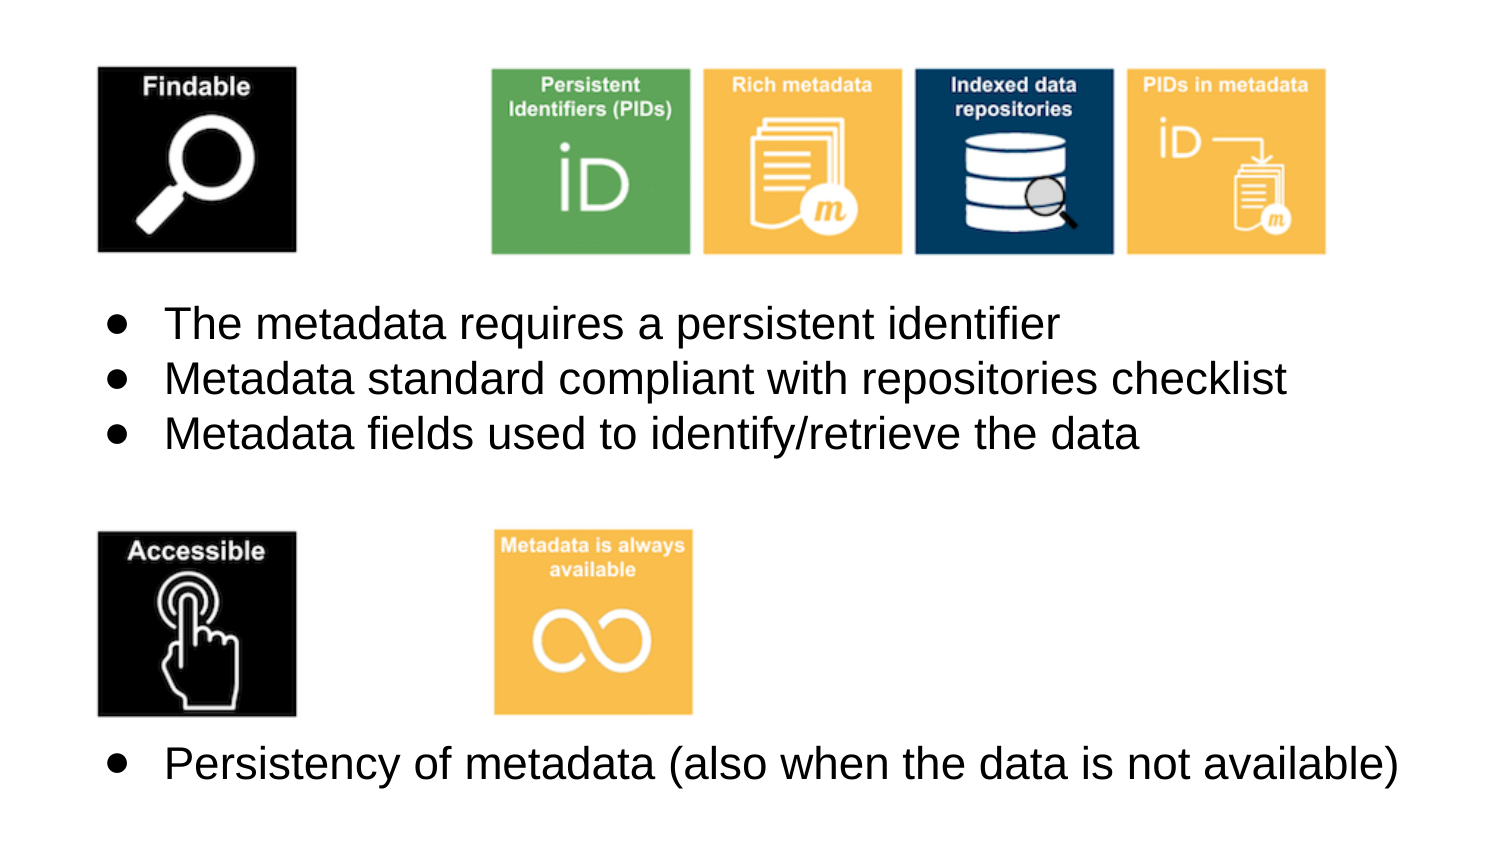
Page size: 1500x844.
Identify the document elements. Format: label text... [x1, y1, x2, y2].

text_box The metadata requires a persistent identifier Metadata standard compliant with repositories checklist Metadata fields used to identify/retrieve the data Persistency of metadata (also when the data is not available) [73, 278, 1417, 804]
picture [91, 60, 304, 260]
picture [91, 525, 304, 725]
picture [485, 62, 1332, 262]
picture [485, 523, 699, 722]
